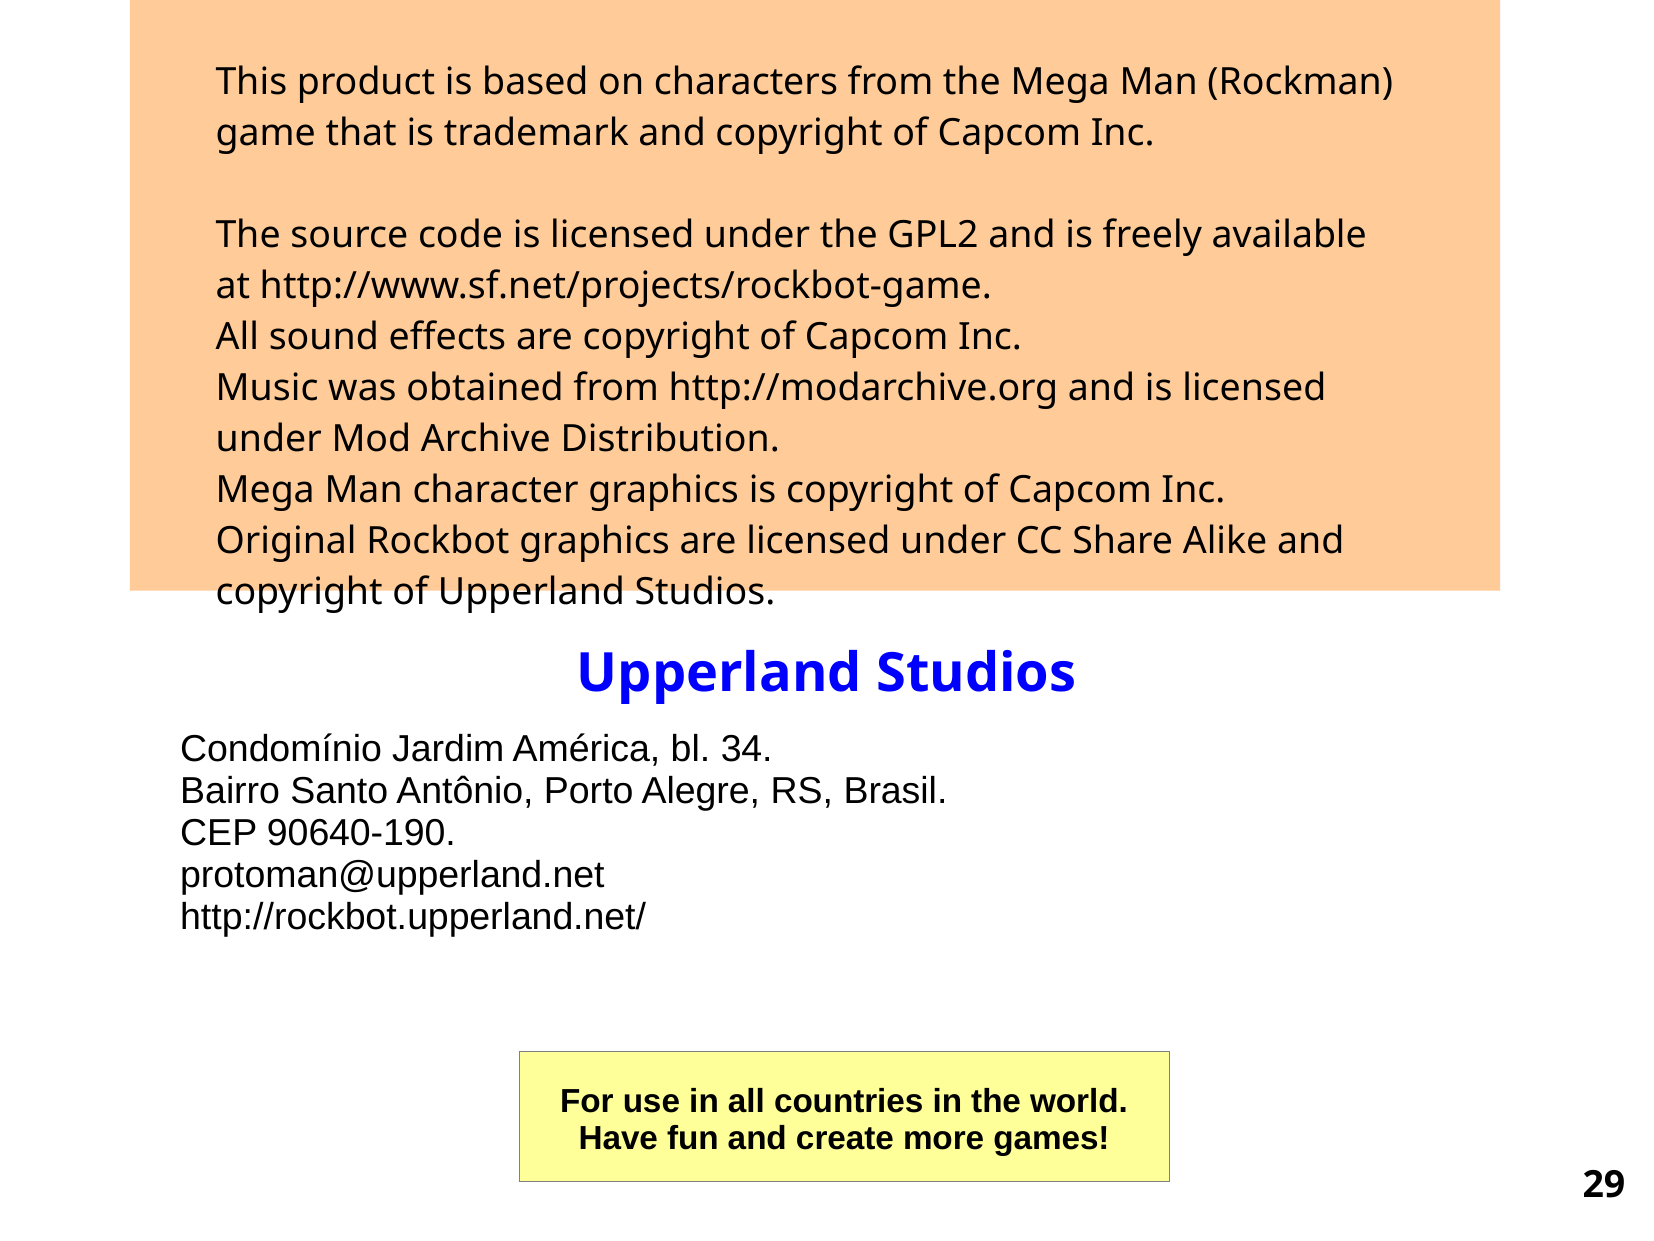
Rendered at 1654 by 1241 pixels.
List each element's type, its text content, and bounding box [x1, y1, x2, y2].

text_box [472, 586, 482, 591]
text_box This product is based on characters from the Mega Man (Rockman) game that is trademark and copyright of Capcom Inc. The source code is licensed under the GPL2 and is freely available at http://www.sf.net/projects/rockbot-game. All sound effects are copyright of Capcom Inc. Music was obtained from http://modarchive.org and is licensed under Mod Archive Distribution. Mega Man character graphics is copyright of Capcom Inc. Original Rockbot graphics are licensed under CC Share Alike and copyright of Upperland Studios. [200, 47, 1418, 538]
text_box [519, 1051, 1170, 1182]
text_box [517, 586, 527, 591]
text_box [730, 586, 741, 591]
text_box [239, 586, 250, 591]
text_box [352, 586, 362, 591]
text_box [398, 586, 409, 591]
text_box [329, 586, 339, 591]
text_box Condomínio Jardim América, bl. 34. Bairro Santo Antônio, Porto Alegre, RS, Brasil. CEP 90640-190. protoman@upperland.net http://rockbot.upperland.net/ [165, 720, 1489, 946]
text_box [263, 586, 273, 591]
text_box [585, 586, 595, 591]
text_box [607, 586, 617, 591]
text_box [129, 0, 1501, 591]
text_box [495, 586, 505, 591]
text_box For use in all countries in the world. Have fun and create more games! [537, 1074, 1152, 1164]
text_box [697, 586, 707, 591]
text_box Upperland Studios [366, 625, 1288, 704]
